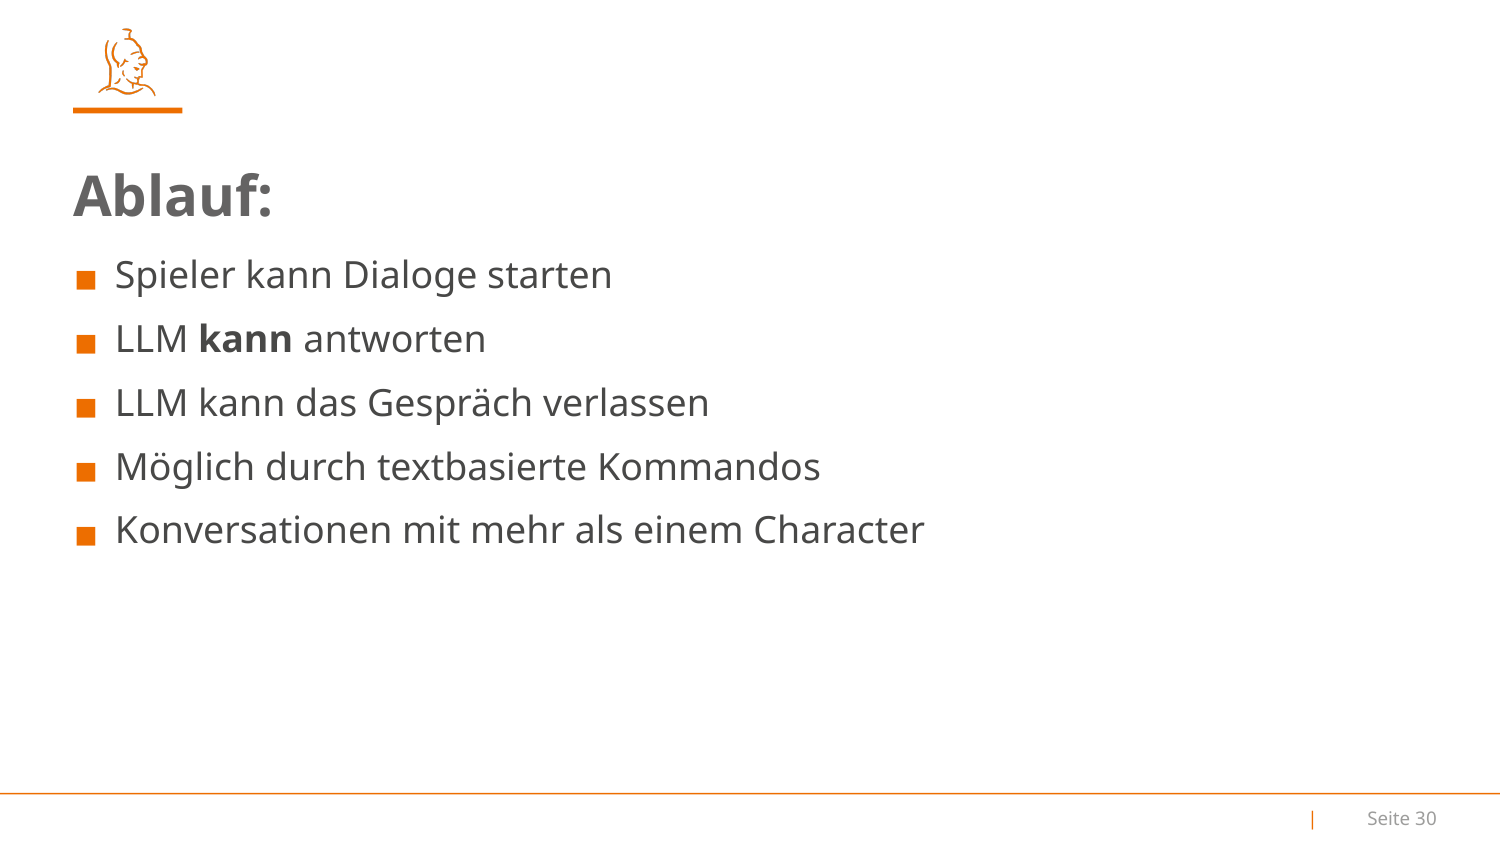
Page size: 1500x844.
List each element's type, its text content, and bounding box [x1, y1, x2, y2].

list Ablauf: [62, 155, 1230, 237]
picture [95, 26, 158, 98]
list Spieler kann Dialoge starten LLM kann antworten LLM kann das Gespräch verlassen Möglich durch textbasierte Kommandos Konversationen mit mehr als einem Character [62, 245, 1036, 775]
